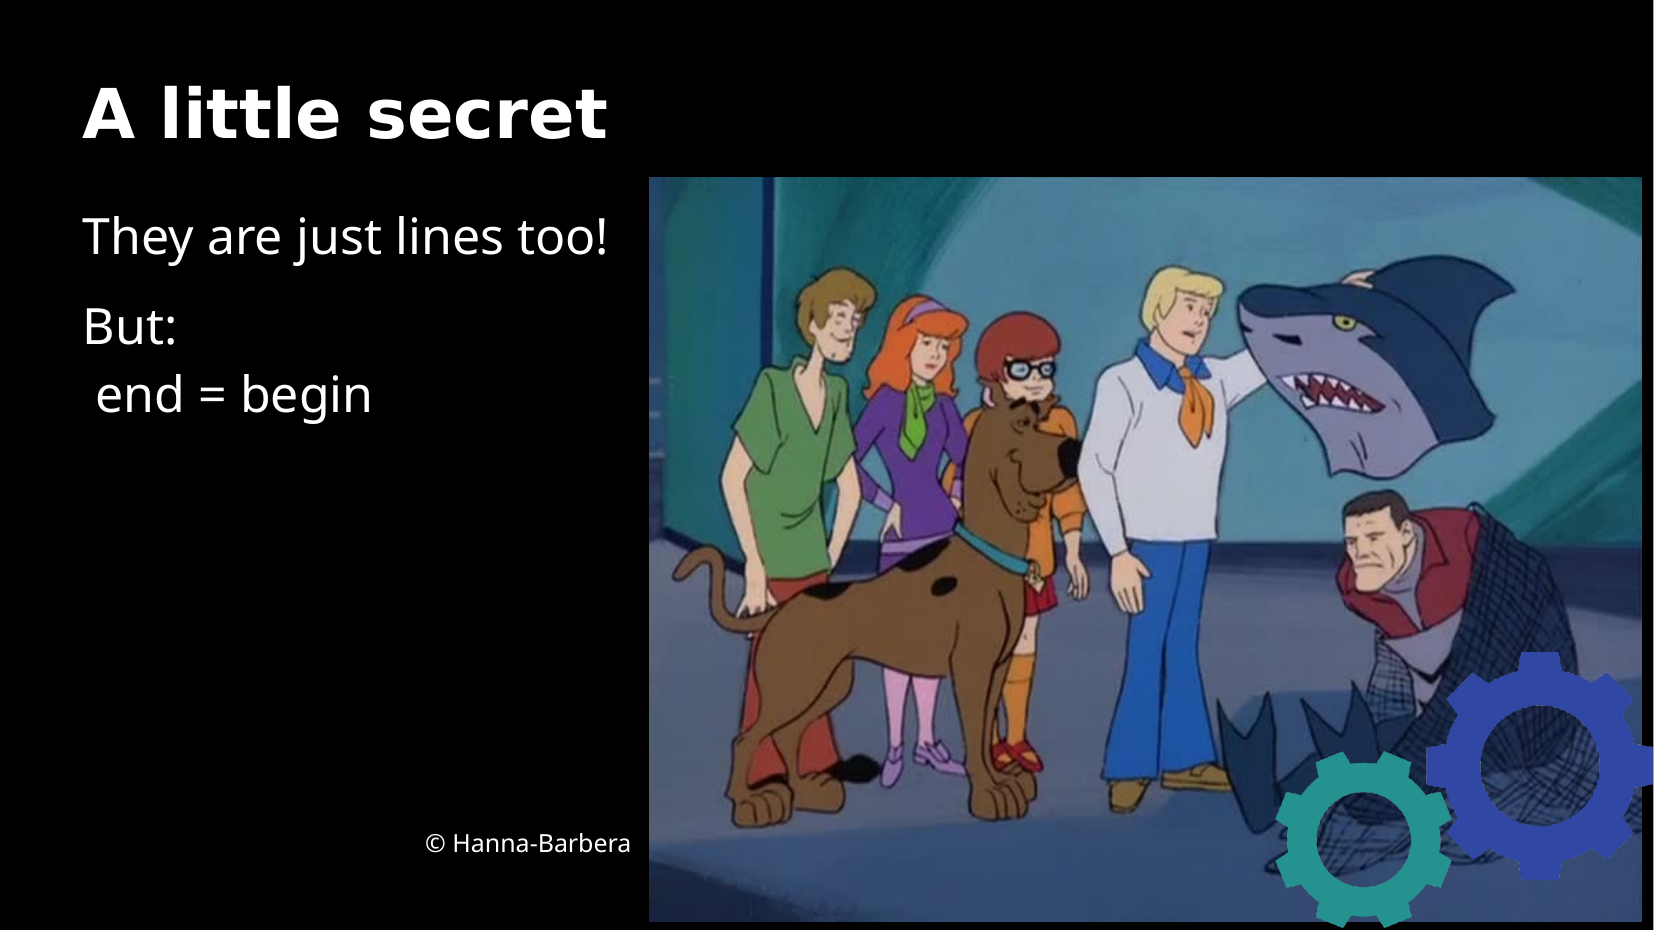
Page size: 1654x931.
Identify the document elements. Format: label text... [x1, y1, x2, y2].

list © Hanna-Barbera [354, 825, 649, 910]
picture [649, 177, 1653, 928]
title A little secret [82, 37, 1571, 193]
list They are just lines too! But: end = begin [11, 200, 1501, 741]
